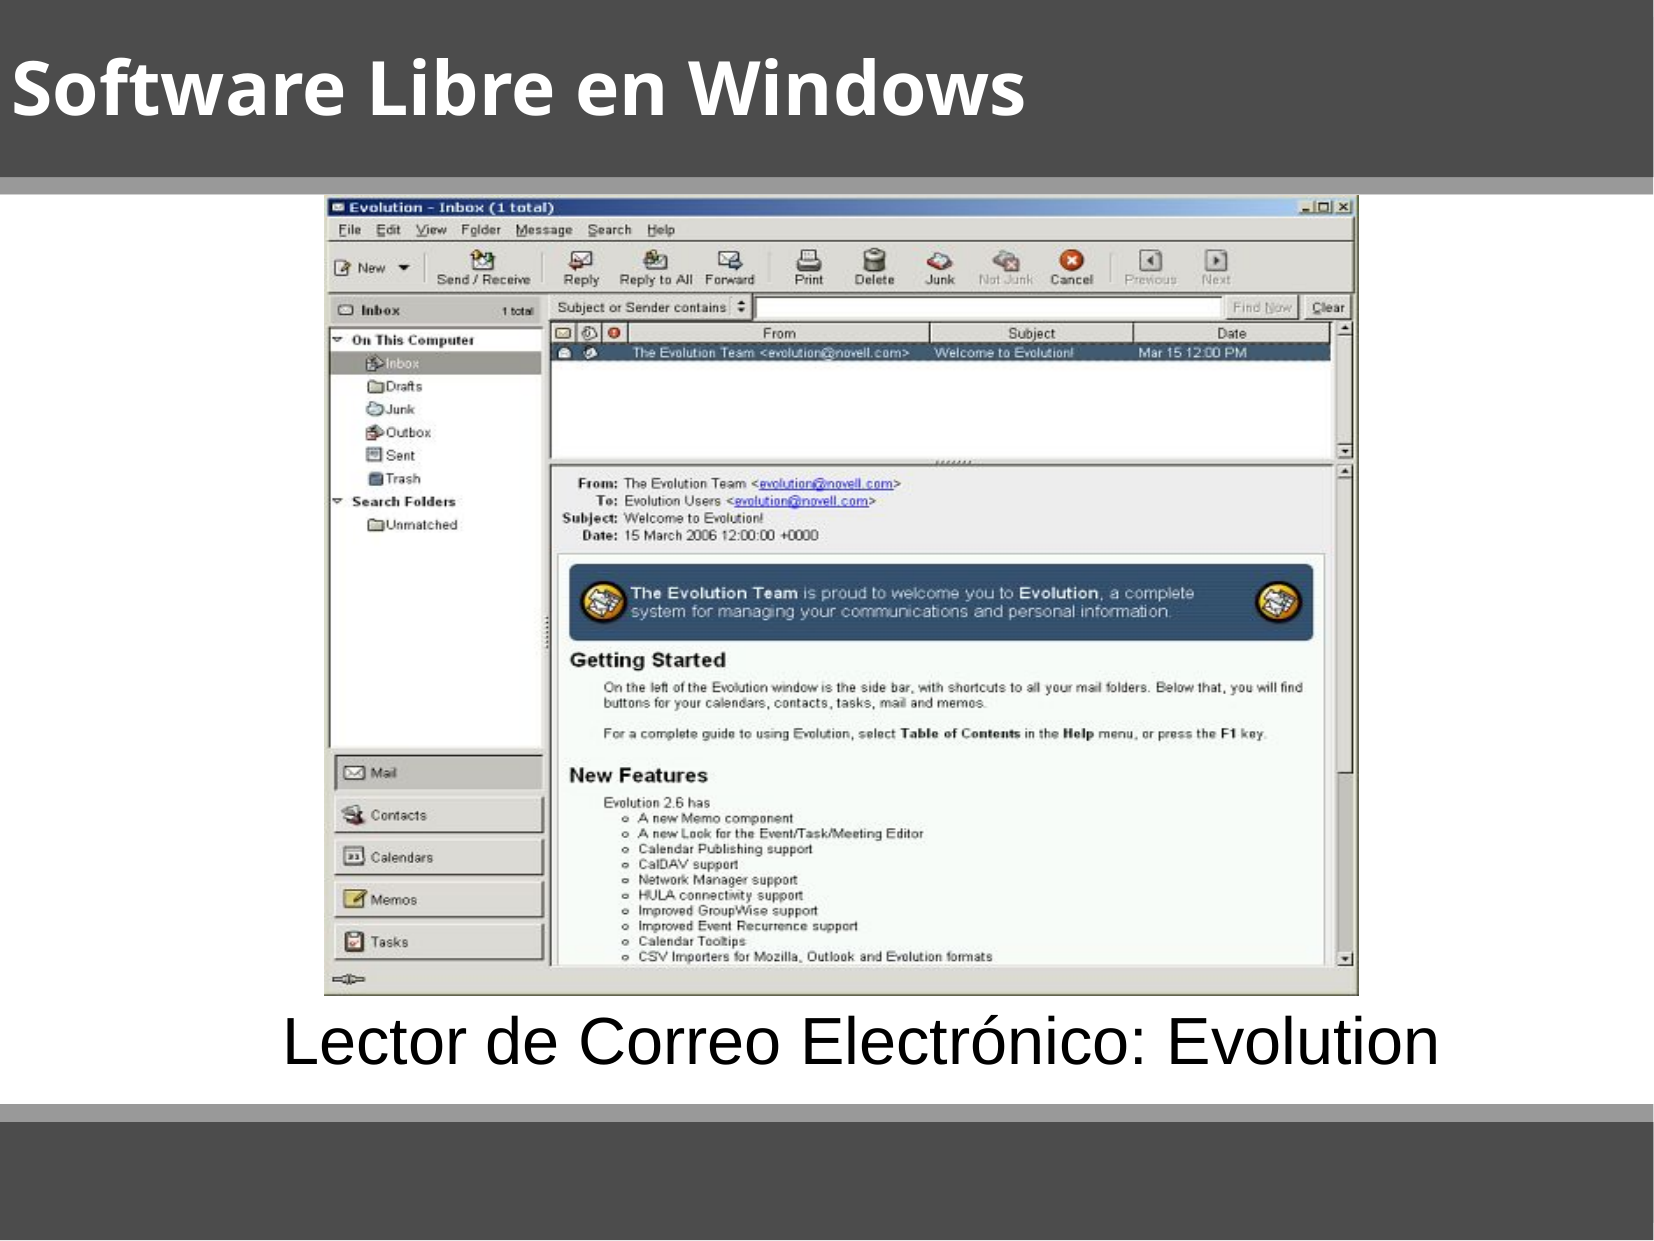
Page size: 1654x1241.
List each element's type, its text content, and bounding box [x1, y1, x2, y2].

list Lector de Correo Electrónico: Evolution [29, 1003, 1625, 1093]
picture [324, 195, 1359, 996]
title Software Libre en Windows [11, 15, 1654, 158]
